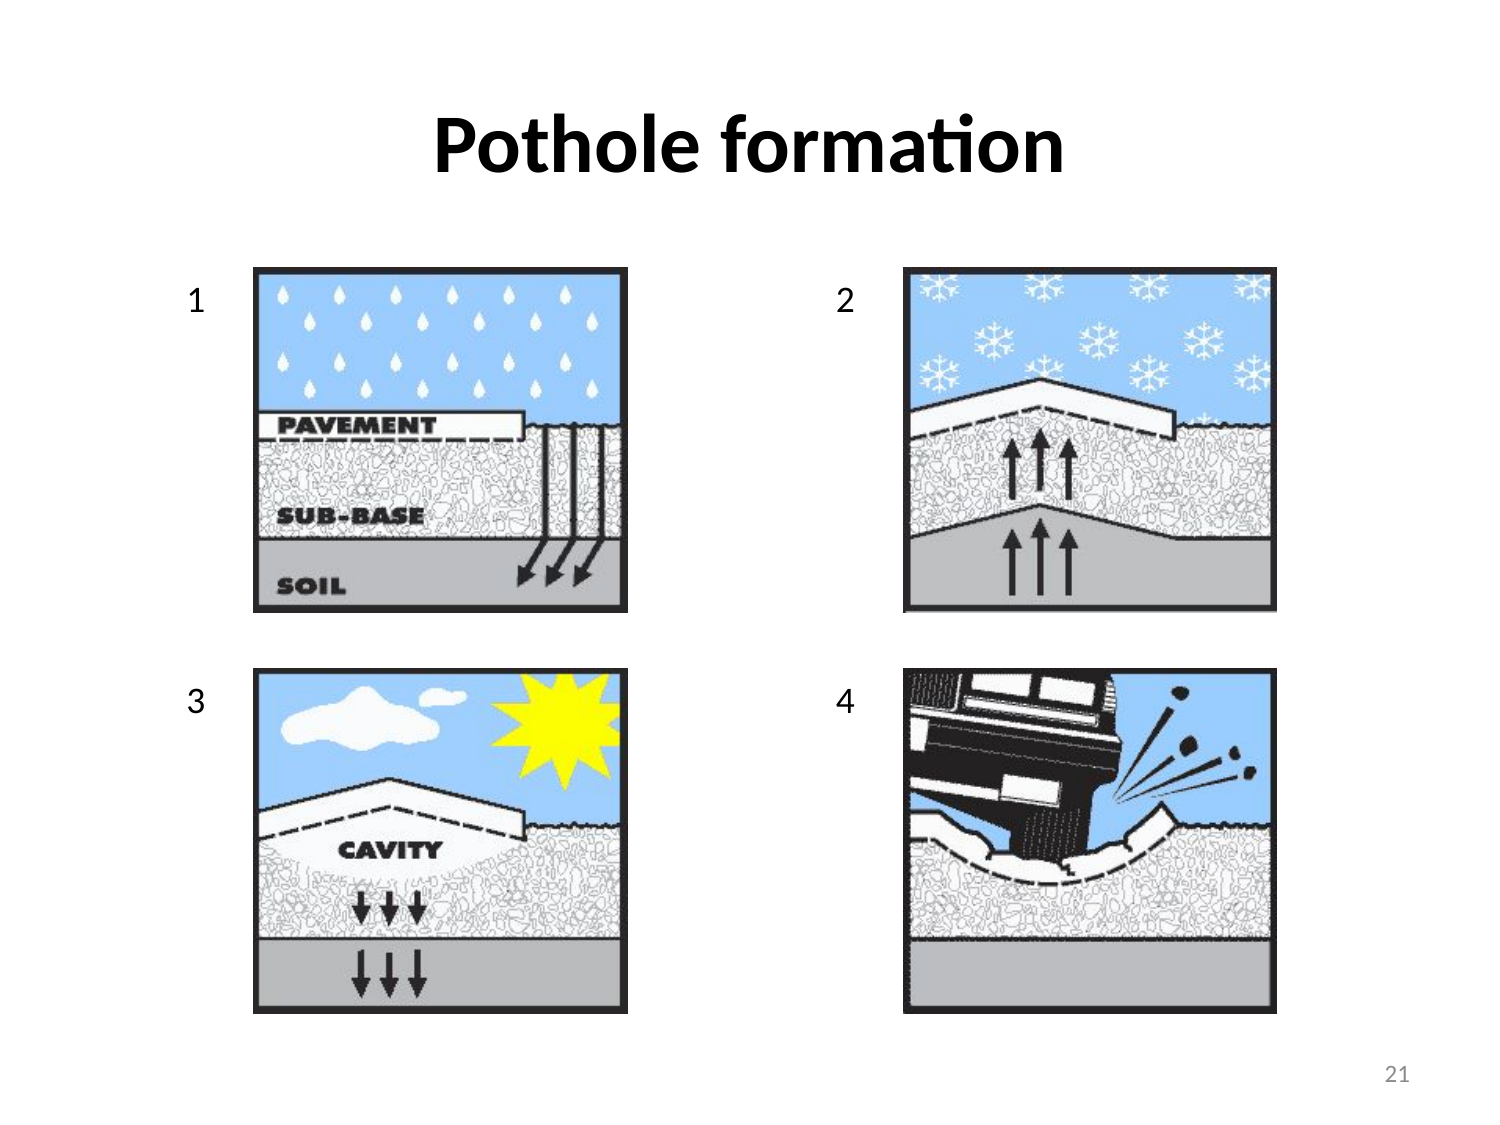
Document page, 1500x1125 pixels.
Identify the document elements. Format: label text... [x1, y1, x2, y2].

text_box 2 [821, 267, 870, 327]
picture [903, 668, 1277, 1015]
picture [253, 267, 628, 613]
text_box 1 [171, 267, 221, 327]
text_box Pothole formation [74, 45, 1425, 233]
text_box 4 [821, 668, 870, 729]
picture [253, 668, 628, 1015]
picture [903, 267, 1277, 613]
text_box 3 [171, 668, 221, 729]
